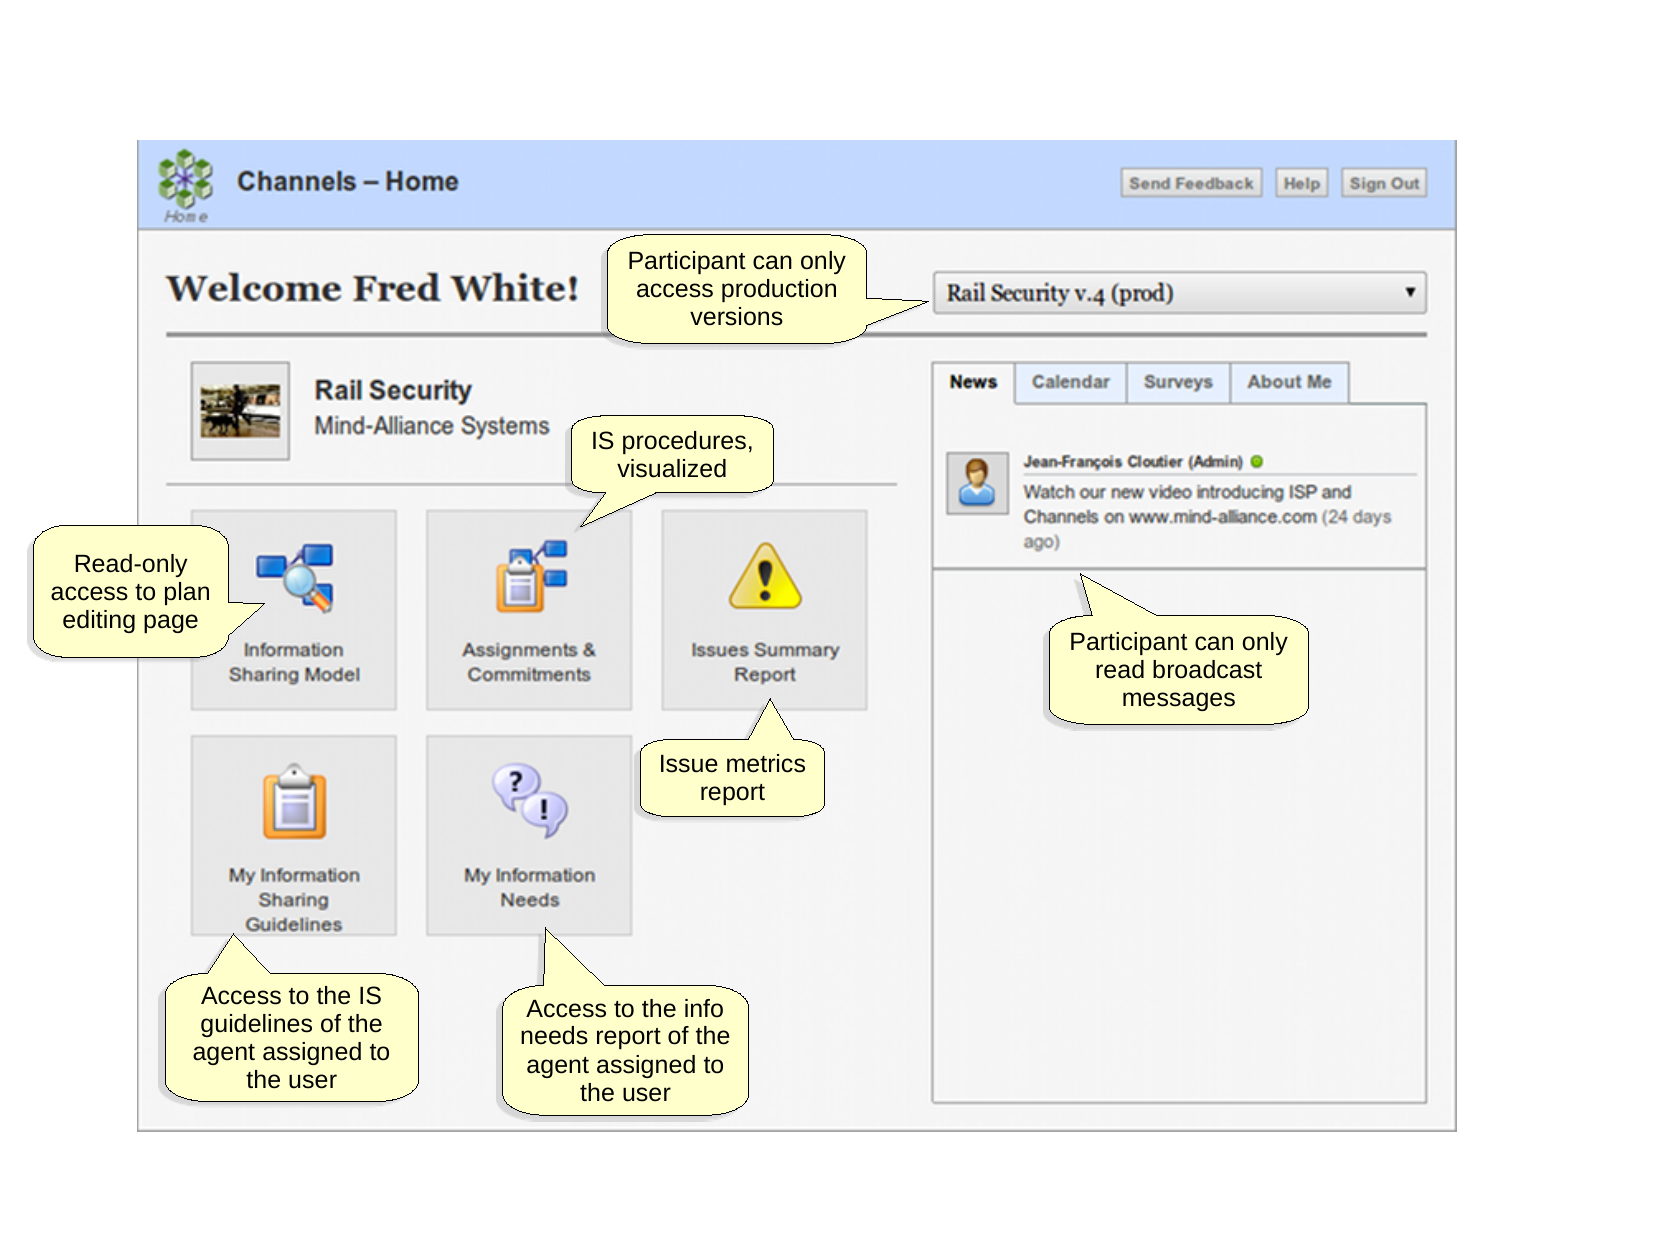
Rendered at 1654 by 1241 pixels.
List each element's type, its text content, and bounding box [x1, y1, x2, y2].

picture [137, 140, 1457, 1132]
text_box Participant can only access production versions [607, 234, 929, 344]
text_box Access to the info needs report of the agent assigned to the user [502, 927, 749, 1116]
text_box Participant can only read broadcast messages [1049, 573, 1309, 725]
text_box Issue metrics report [640, 698, 825, 817]
text_box Read-only access to plan editing page [33, 525, 265, 658]
text_box IS procedures, visualized [571, 415, 774, 527]
text_box Access to the IS guidelines of the agent assigned to the user [165, 933, 419, 1102]
